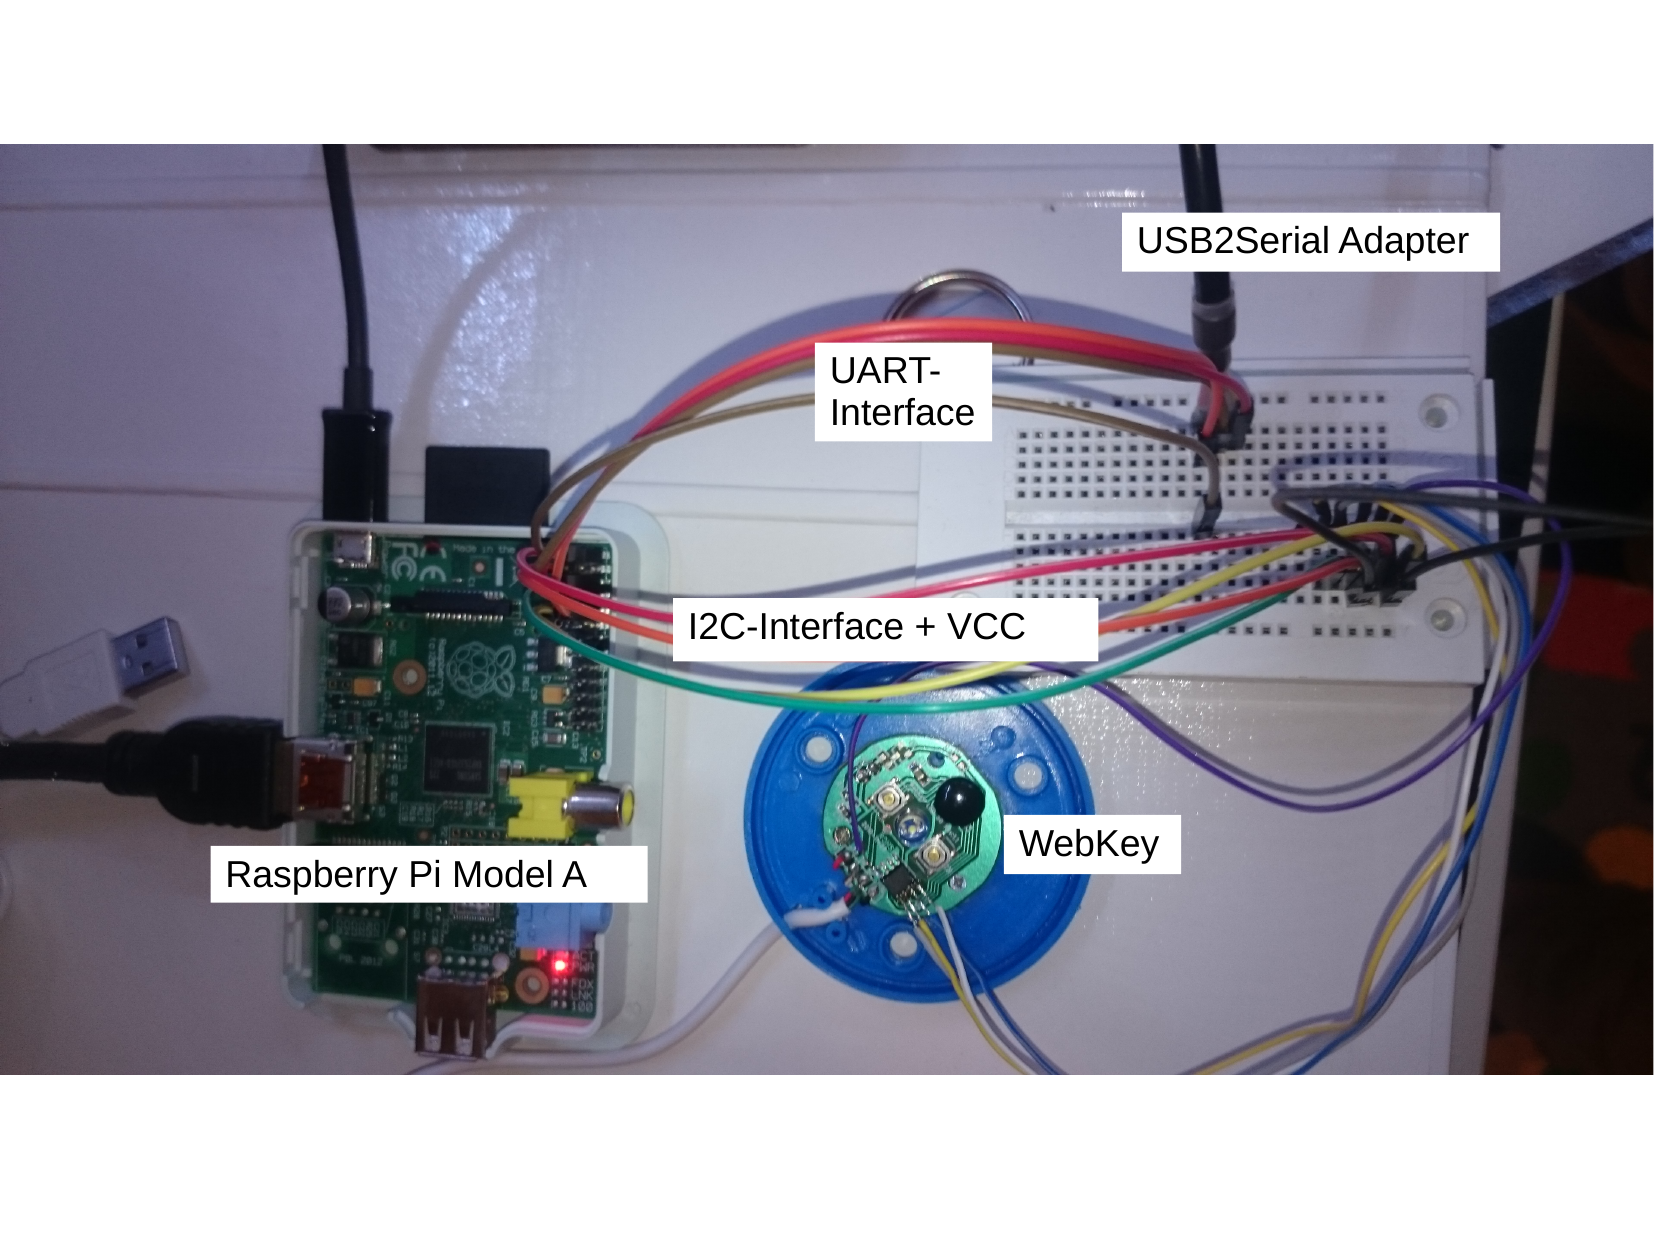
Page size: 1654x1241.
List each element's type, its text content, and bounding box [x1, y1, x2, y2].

text_box WebKey [1003, 814, 1182, 875]
text_box Raspberry Pi Model A [210, 845, 648, 903]
text_box USB2Serial Adapter [1122, 212, 1501, 272]
picture [0, 144, 1654, 1075]
text_box I2C-Interface + VCC [673, 598, 1099, 662]
text_box UART-Interface [814, 342, 993, 442]
